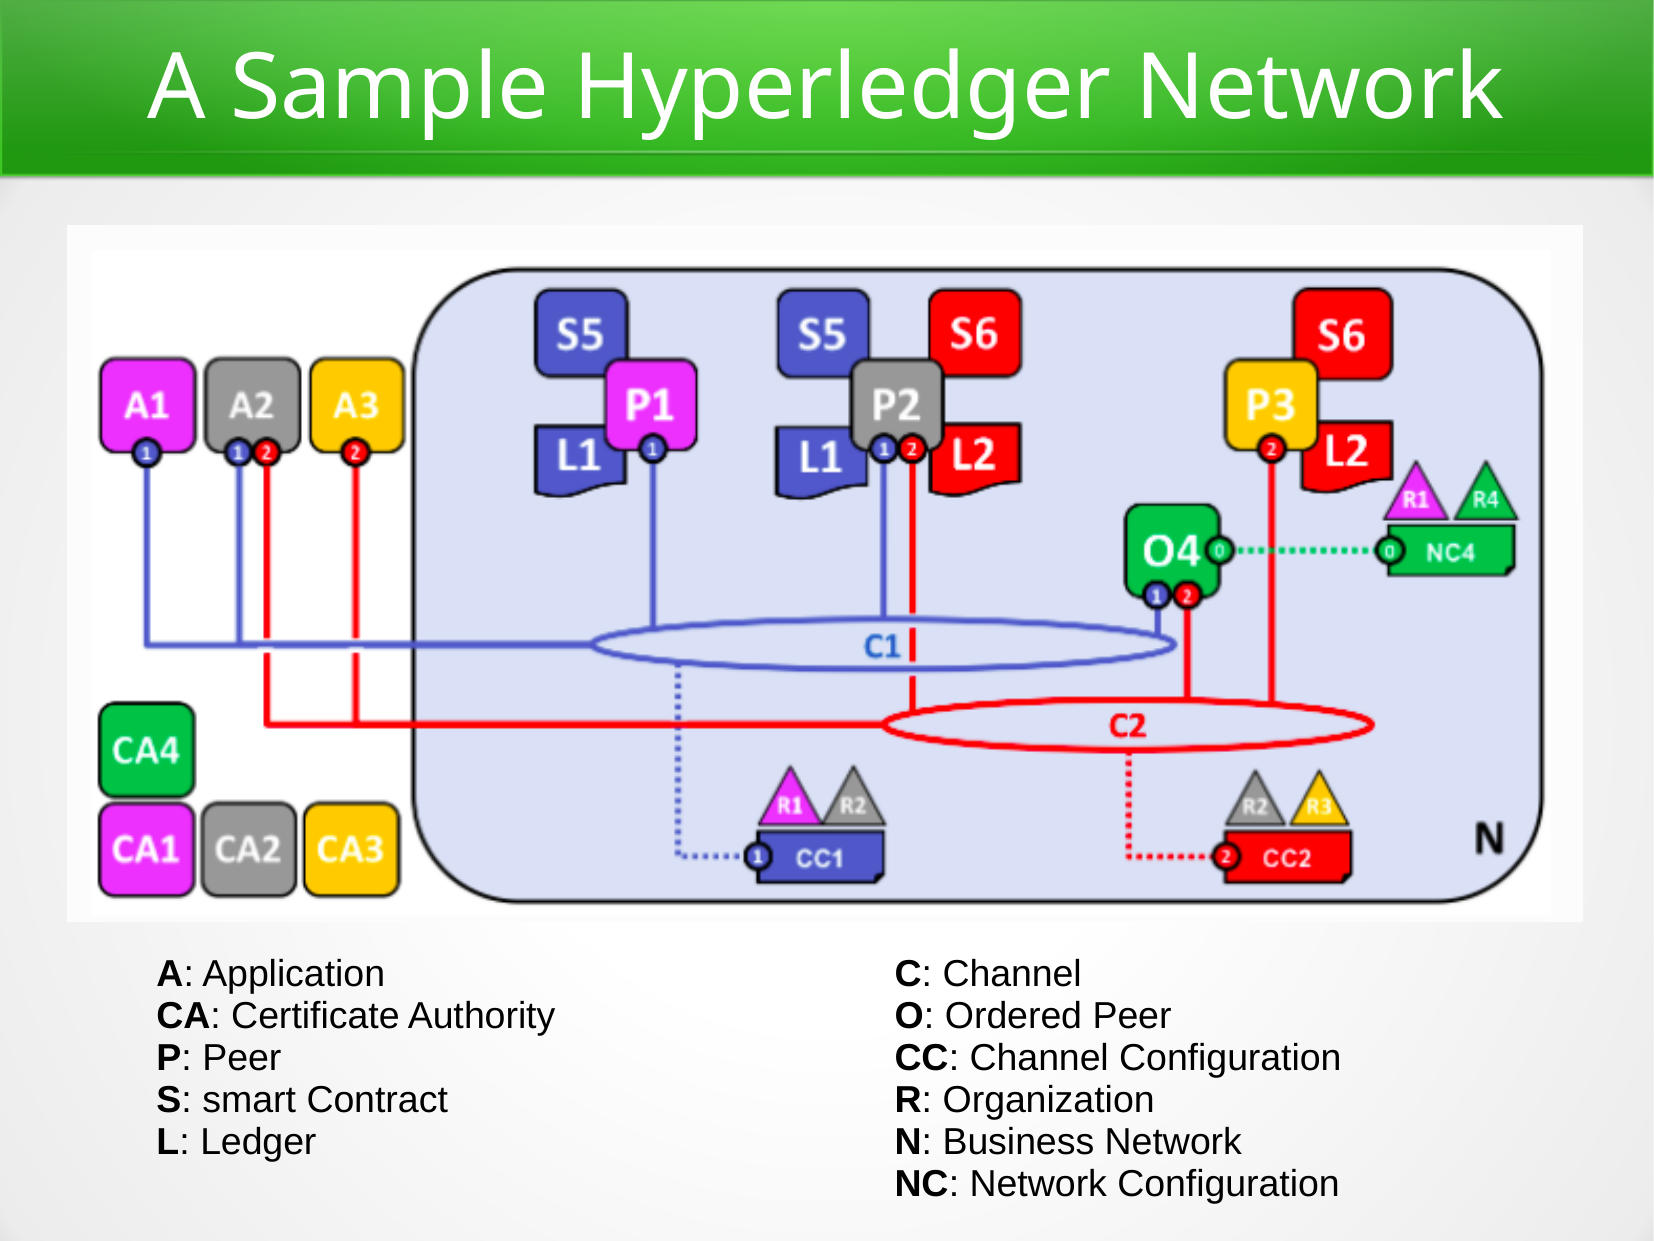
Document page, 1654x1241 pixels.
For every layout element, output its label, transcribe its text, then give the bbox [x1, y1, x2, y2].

text_box A: Application C: Channel CA: Certificate Authority O: Ordered Peer P: Peer CC: Channel Configuration S: smart Contract R: Organization L: Ledger N: Business Network NC: Network Configuration [141, 944, 1548, 1212]
title A Sample Hyperledger Network [82, 11, 1571, 154]
picture [0, 0, 1654, 1241]
